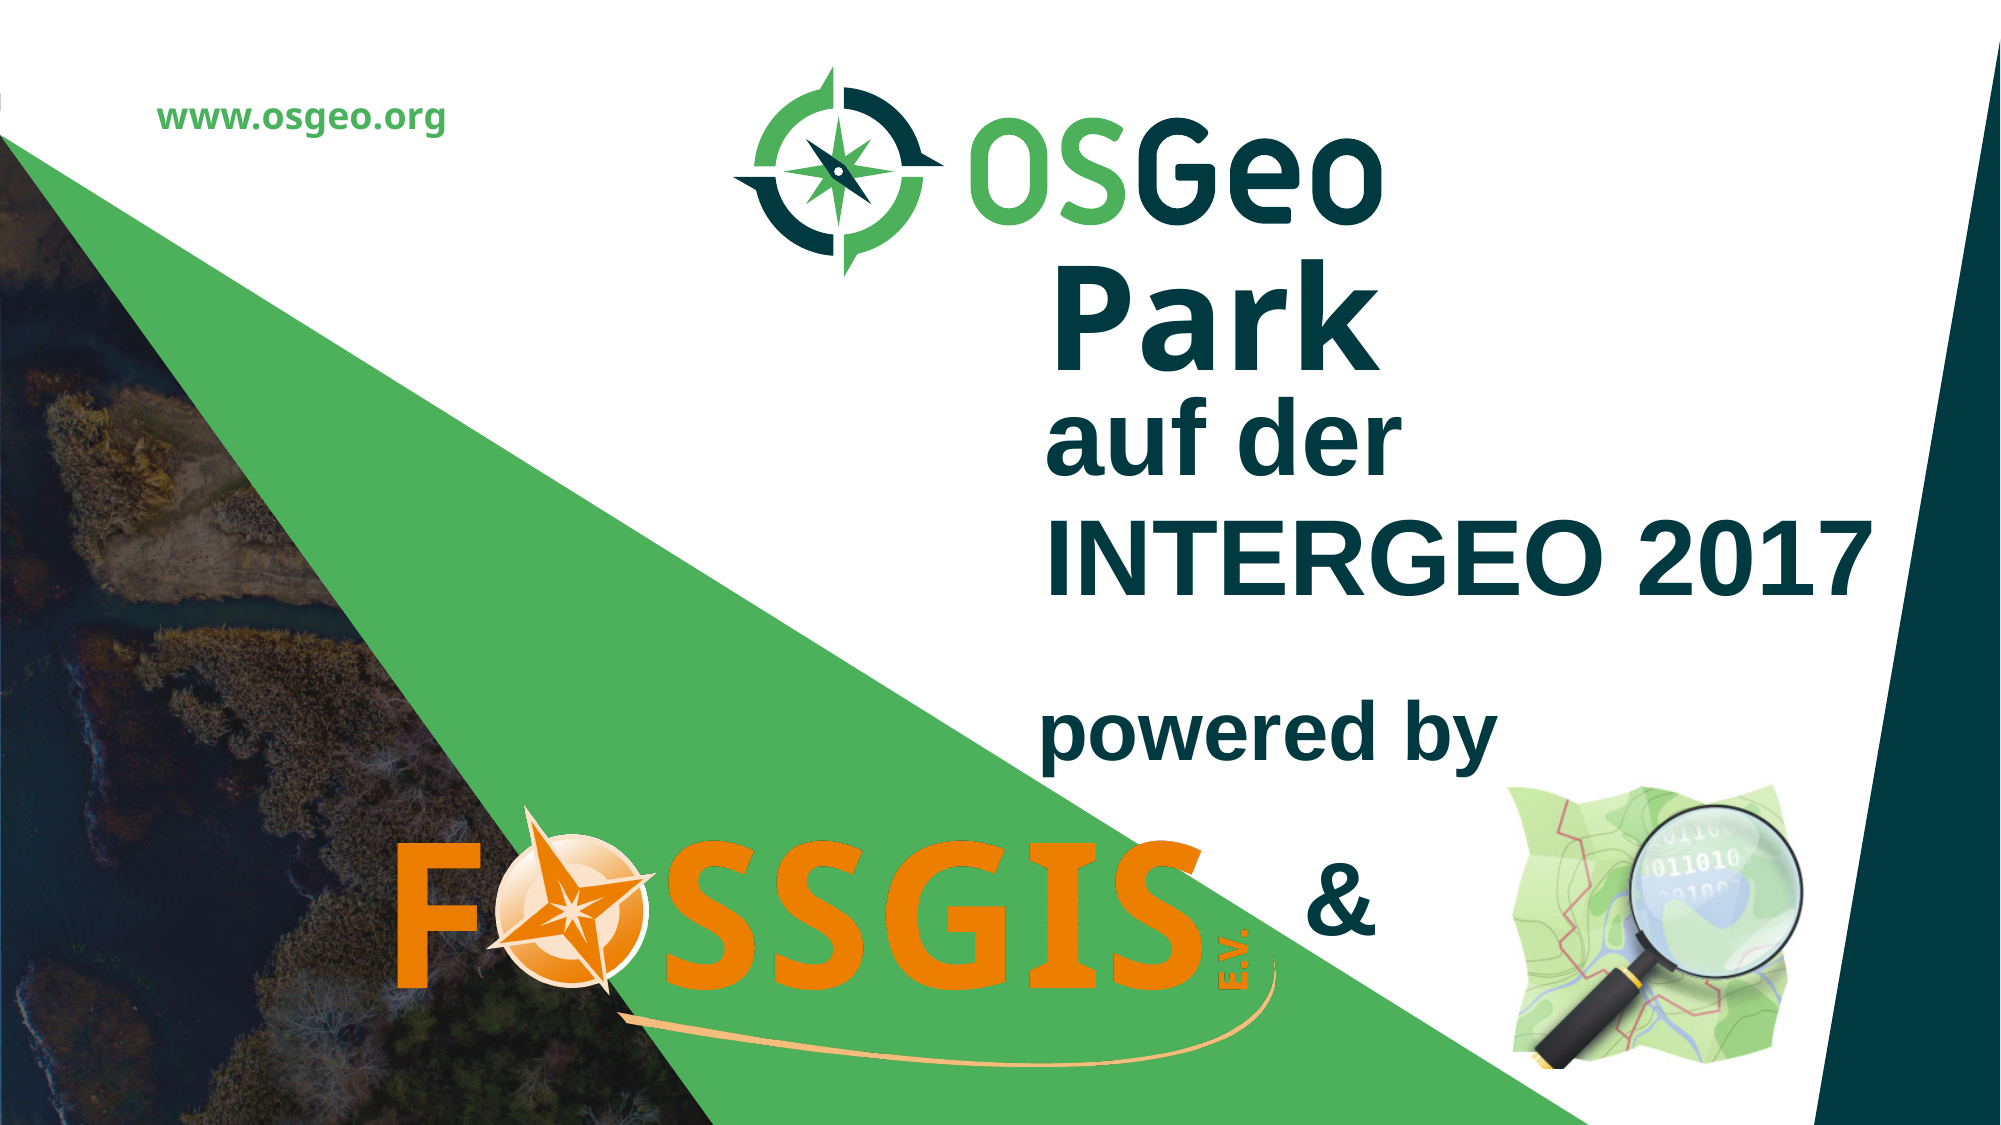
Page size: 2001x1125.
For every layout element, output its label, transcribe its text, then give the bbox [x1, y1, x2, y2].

title Park [1045, 221, 2000, 414]
list auf der INTERGEO 2017 [992, 377, 1904, 650]
list & [1232, 841, 2000, 1114]
picture [0, 137, 1276, 1125]
list powered by [966, 685, 1878, 841]
